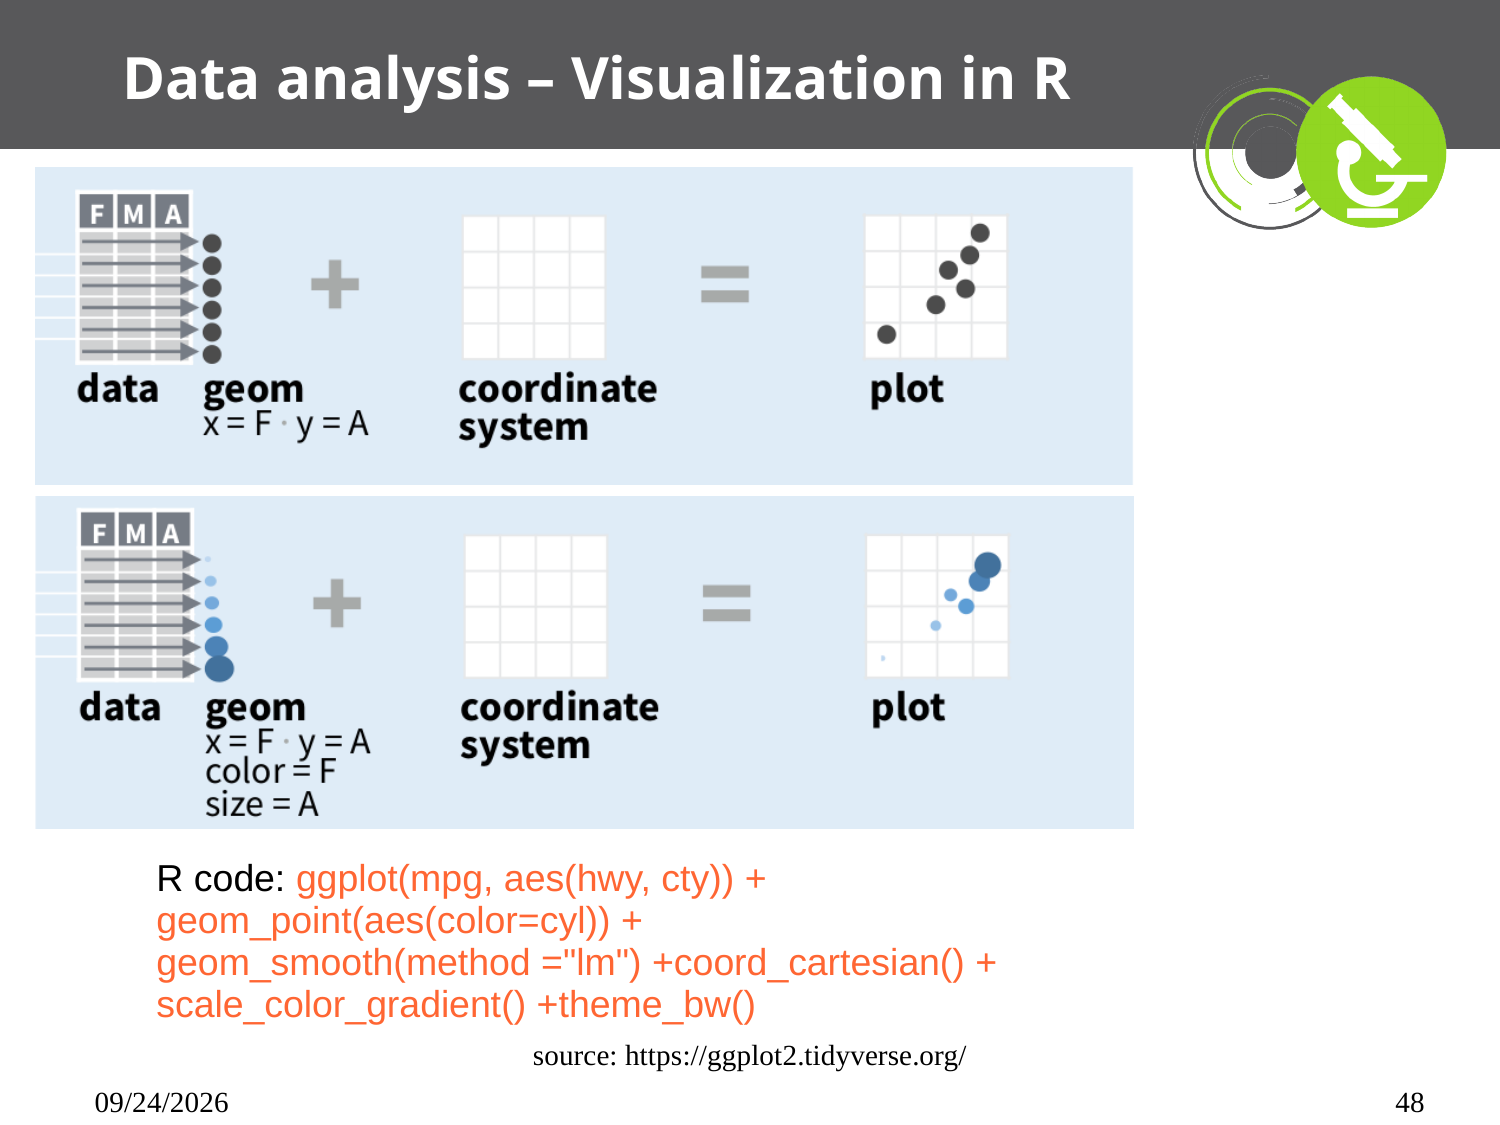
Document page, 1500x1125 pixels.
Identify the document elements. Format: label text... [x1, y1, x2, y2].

picture [35, 167, 1134, 485]
title Data analysis – Visualization in R [0, 0, 1193, 154]
picture [35, 496, 1134, 829]
text_box R code: ggplot(mpg, aes(hwy, cty)) + geom_point(aes(color=cyl)) + geom_smooth(method ="lm") +coord_cartesian() + scale_color_gradient() +theme_bw() [141, 850, 1028, 1034]
picture [1188, 69, 1453, 236]
